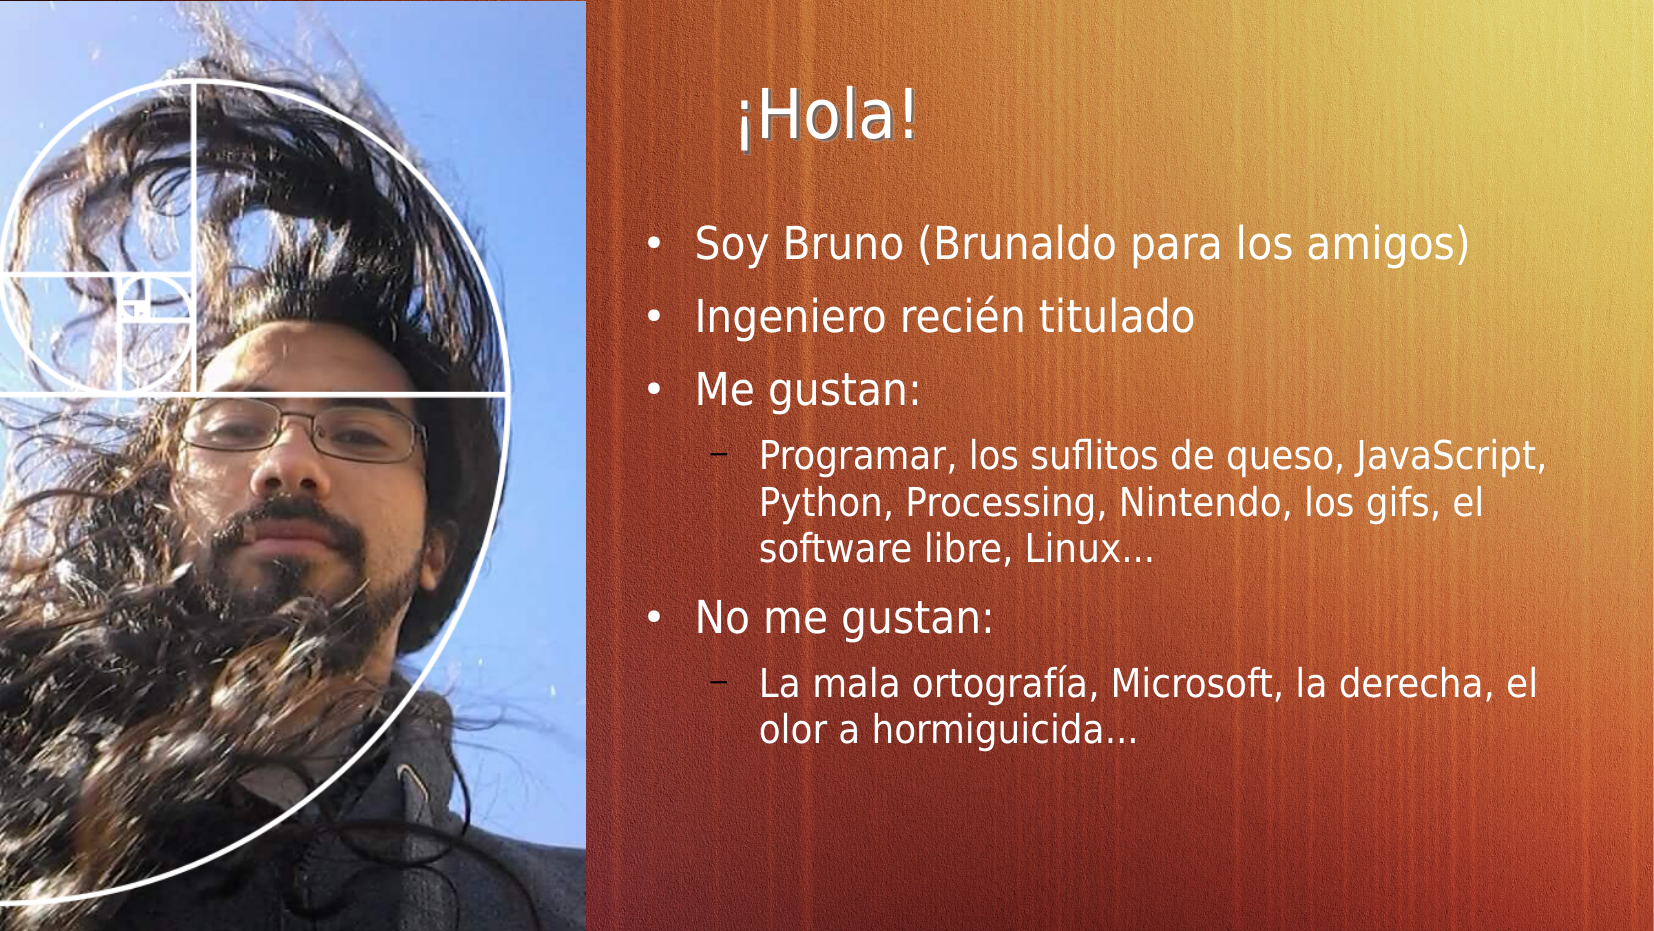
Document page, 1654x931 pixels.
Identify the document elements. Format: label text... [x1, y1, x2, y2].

list Soy Bruno (Brunaldo para los amigos) Ingeniero recién titulado Me gustan: Programar, los suflitos de queso, JavaScript, Python, Processing, Nintendo, los gifs, el software libre, Linux... No me gustan: La mala ortografía, Microsoft, la derecha, el olor a hormiguicida... [630, 217, 1571, 758]
title ¡Hola! [586, 37, 1571, 193]
picture [0, 0, 1654, 931]
